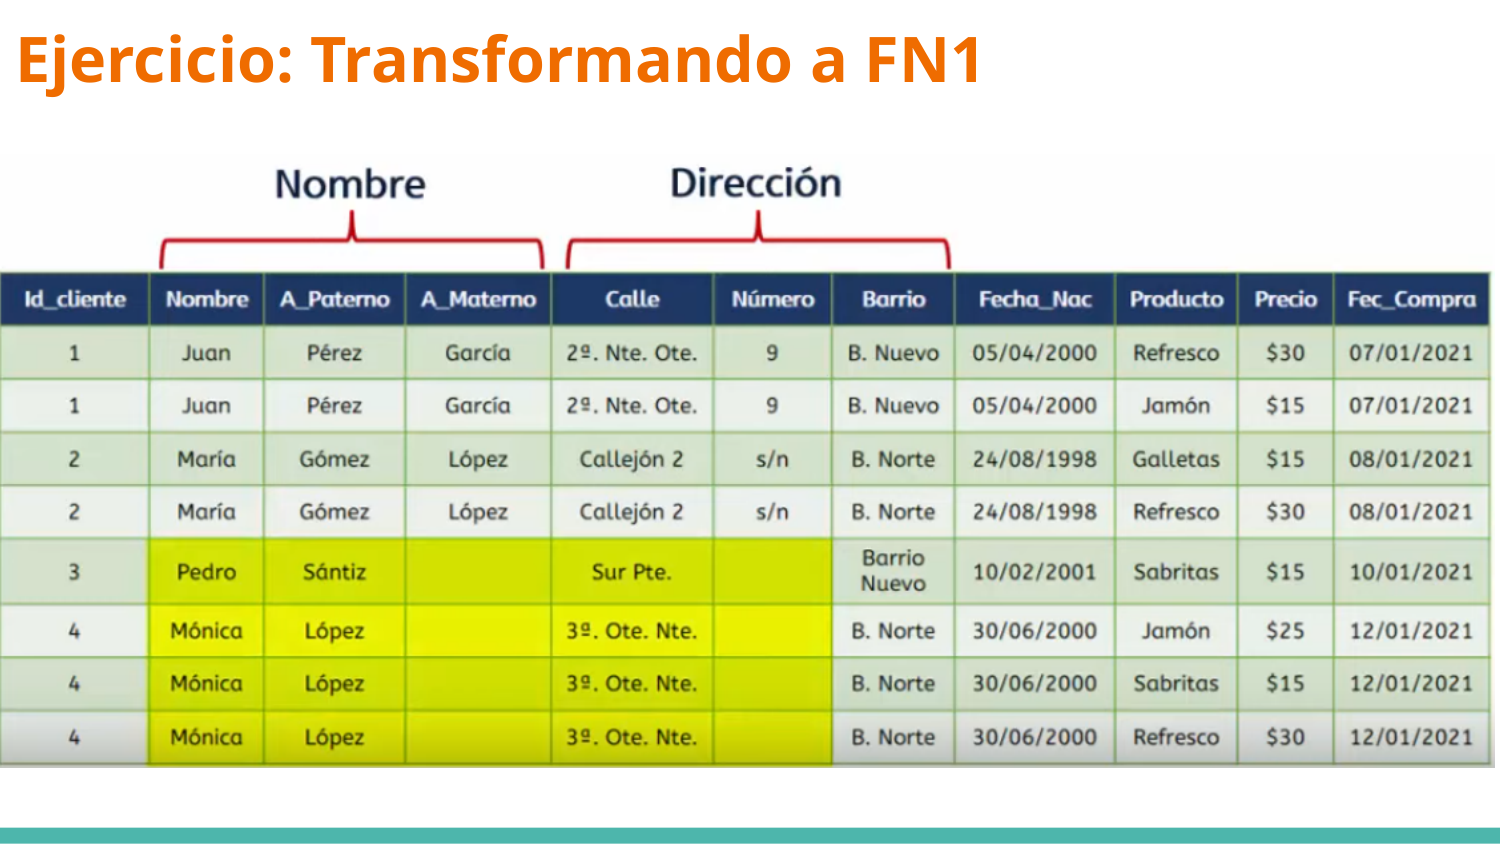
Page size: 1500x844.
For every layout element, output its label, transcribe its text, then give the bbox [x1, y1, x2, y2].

title Ejercicio: Transformando a FN1 [0, 0, 1398, 116]
picture [0, 154, 1495, 768]
